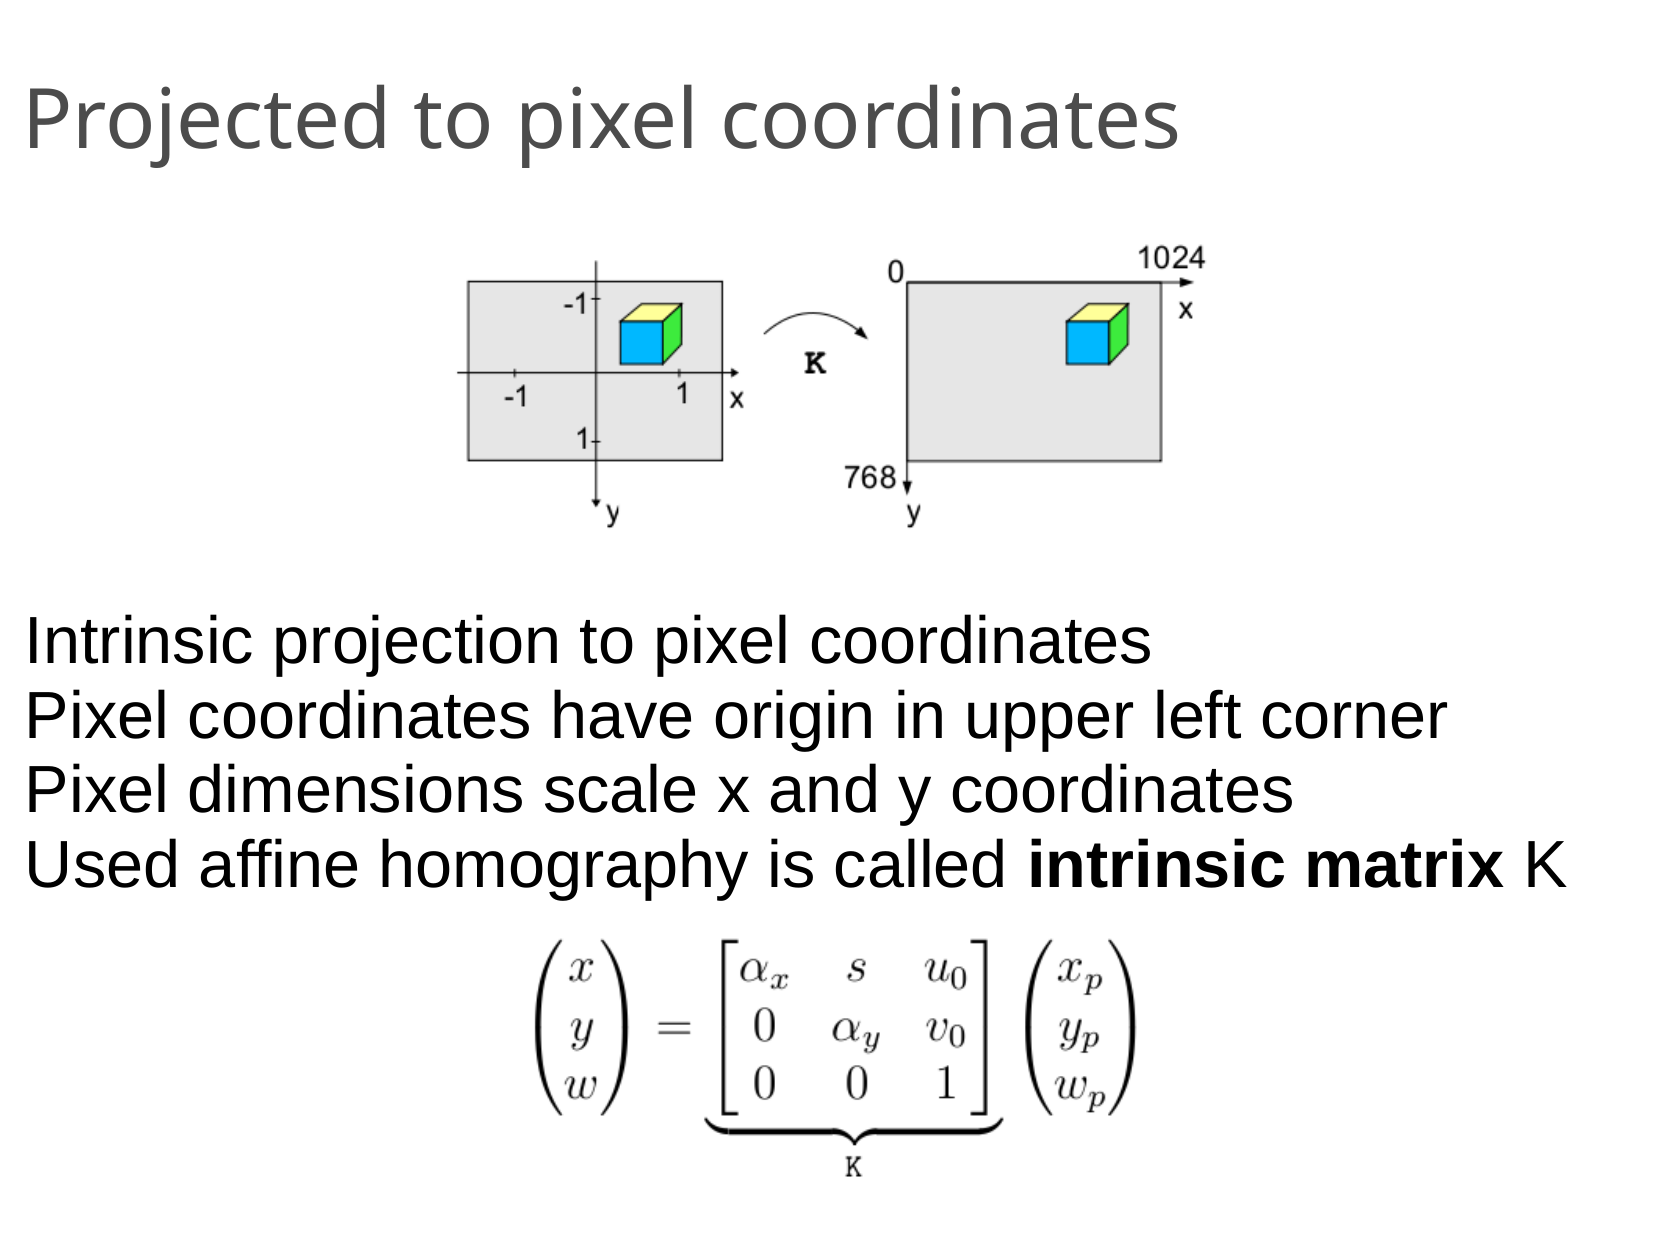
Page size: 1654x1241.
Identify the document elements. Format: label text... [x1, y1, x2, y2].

title Projected to pixel coordinates [22, 26, 1654, 205]
subtitle Intrinsic projection to pixel coordinates Pixel coordinates have origin in upper left corner Pixel dimensions scale x and y coordinates Used affine homography is called intrinsic matrix K [25, 489, 1654, 1015]
picture [445, 223, 1216, 537]
picture [526, 920, 1143, 1194]
